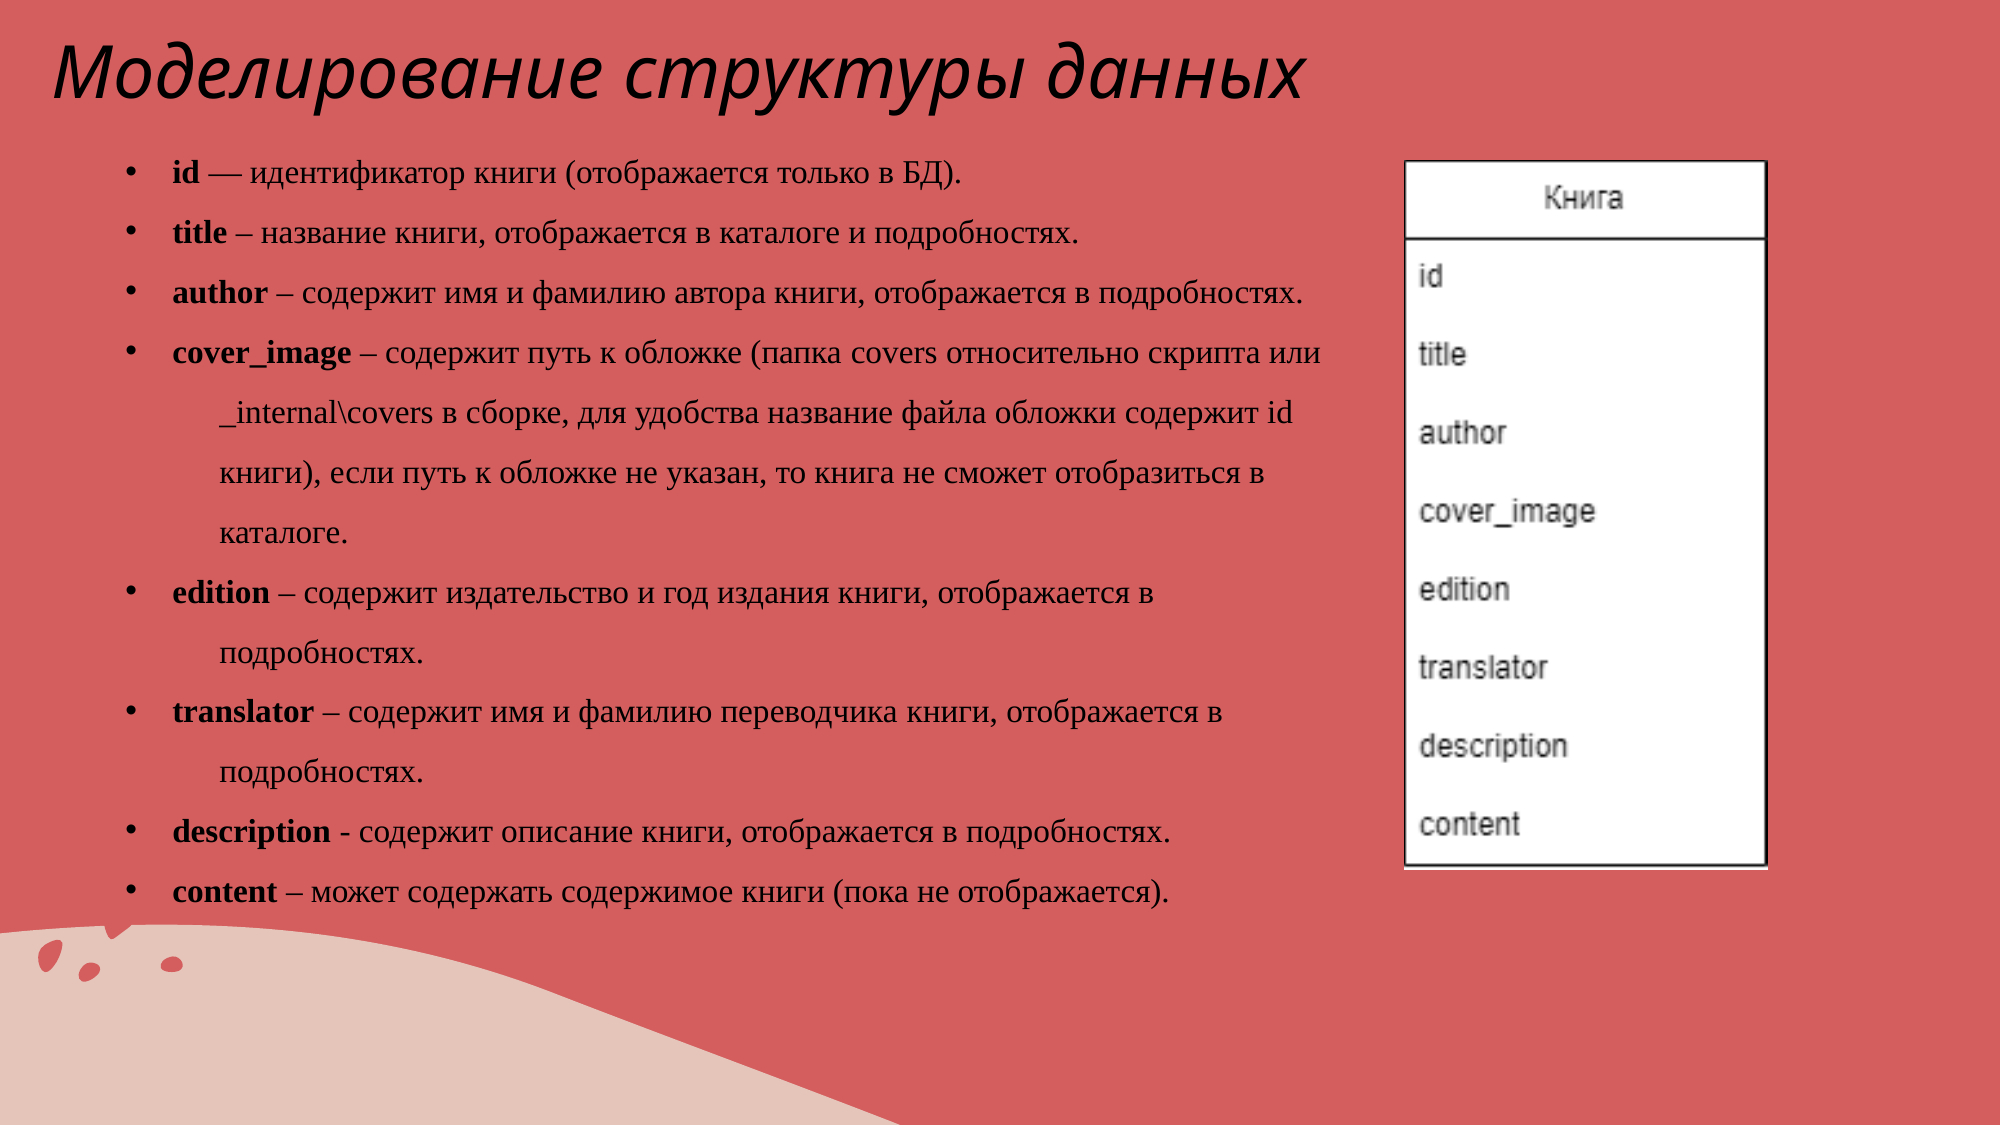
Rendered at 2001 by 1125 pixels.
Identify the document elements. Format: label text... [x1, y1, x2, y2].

text_box [0, 0, 2000, 1125]
text_box id — идентификатор книги (отображается только в БД). title – название книги, отображается в каталоге и подробностях. author – содержит имя и фамилию автора книги, отображается в подробностях. cover_image – содержит путь к обложке (папка covers относительно скрипта или _internal\covers в сборке, для удобства название файла обложки содержит id книги), если путь к обложке не указан, то книга не сможет отобразиться в каталоге. edition – содержит издательство и год издания книги, отображается в подробностях. translator – содержит имя и фамилию переводчика книги, отображается в подробностях. description - содержит описание книги, отображается в подробностях. content – может содержать содержимое книги (пока не отображается). [110, 123, 1356, 948]
title Моделирование структуры данных [36, 17, 1650, 121]
picture [1404, 160, 1768, 870]
